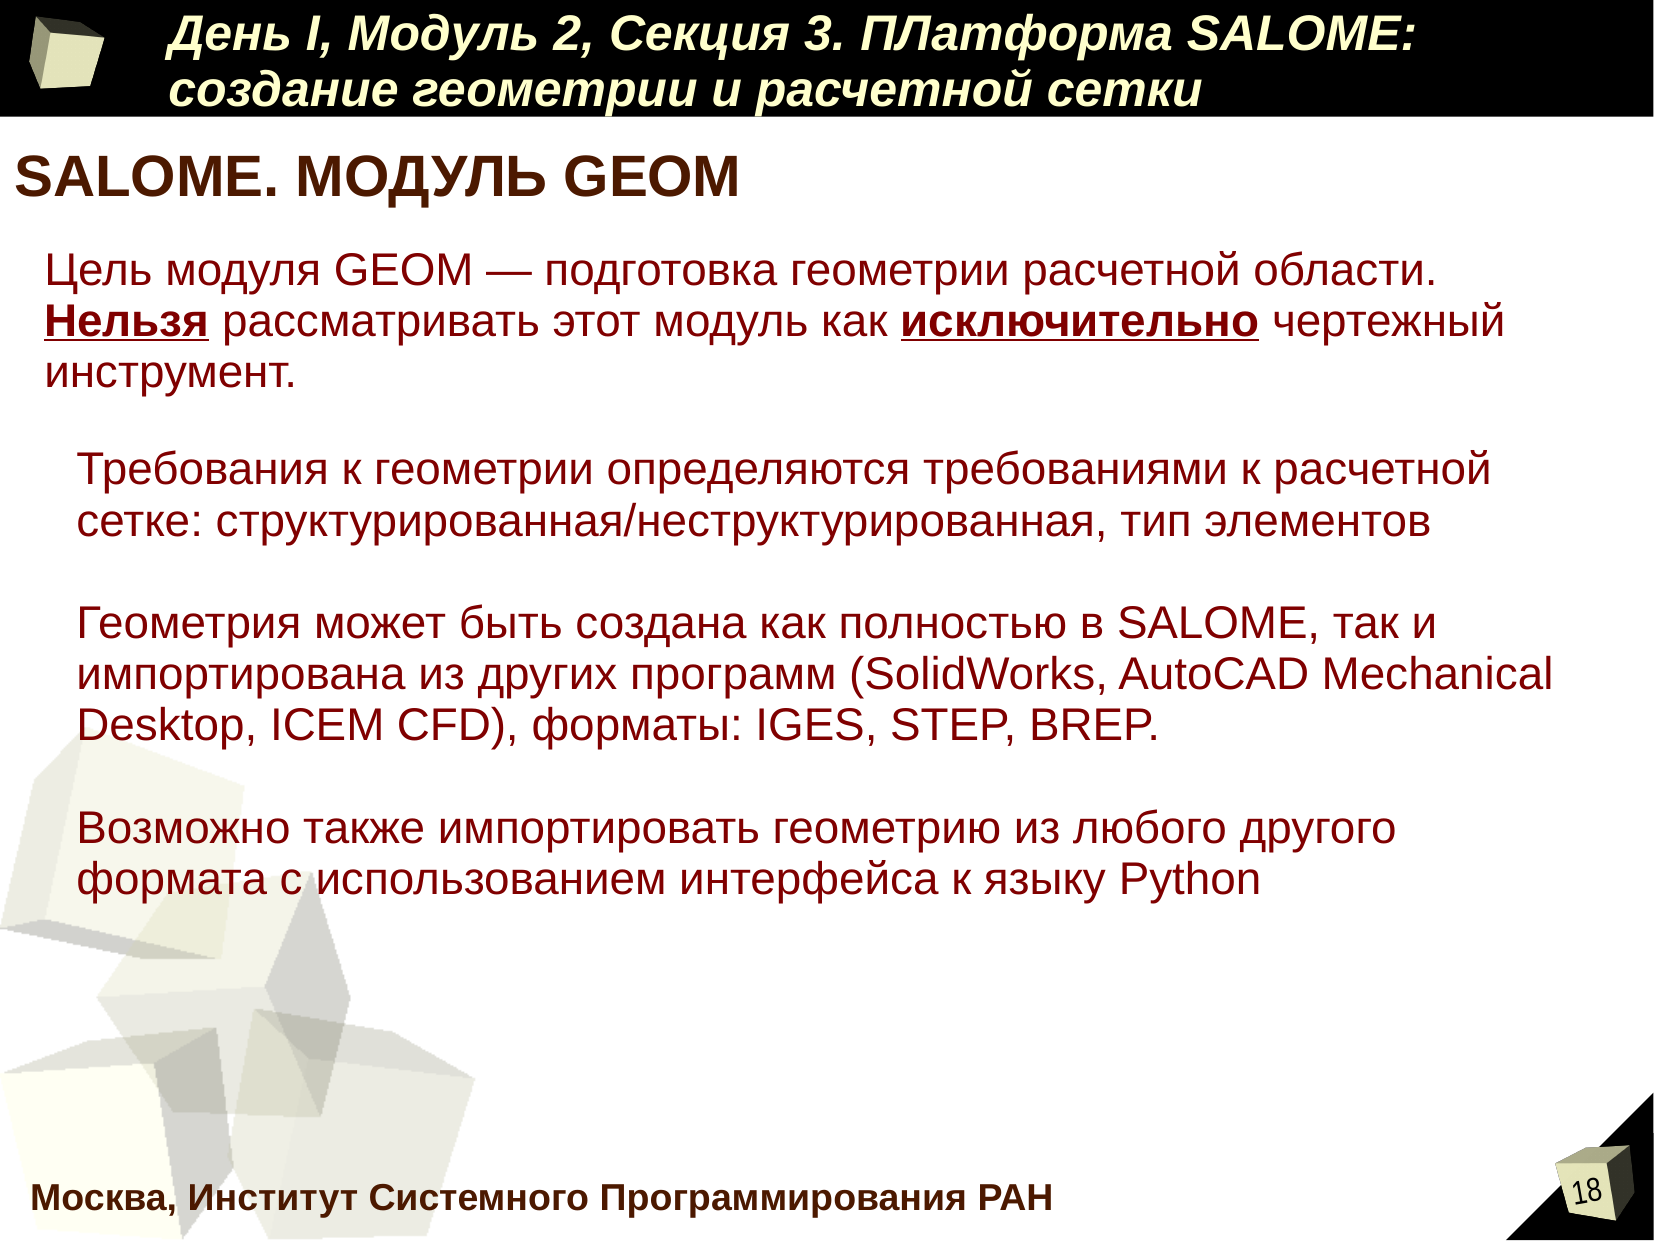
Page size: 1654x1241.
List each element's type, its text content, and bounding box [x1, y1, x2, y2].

text_box Требования к геометрии определяются требованиями к расчетной сетке: структурированная/неструктурированная, тип элементов [61, 435, 1595, 554]
picture [464, 1193, 472, 1198]
text_box Геометрия может быть создана как полностью в SALOME, так и импортирована из других программ (SolidWorks, AutoCAD Mechanical Desktop, ICEM CFD), форматы: IGES, STEP, BREP. Возможно также импортировать геометрию из любого другого формата с использованием интерфейса к языку Python [61, 589, 1595, 912]
text_box Цель модуля GEOM — подготовка геометрии расчетной области. Нельзя рассматривать этот модуль как исключительно чертежный инструмент. [29, 236, 1625, 405]
picture [0, 726, 477, 1241]
text_box SALOME. МОДУЛЬ GEOM [0, 136, 1654, 216]
